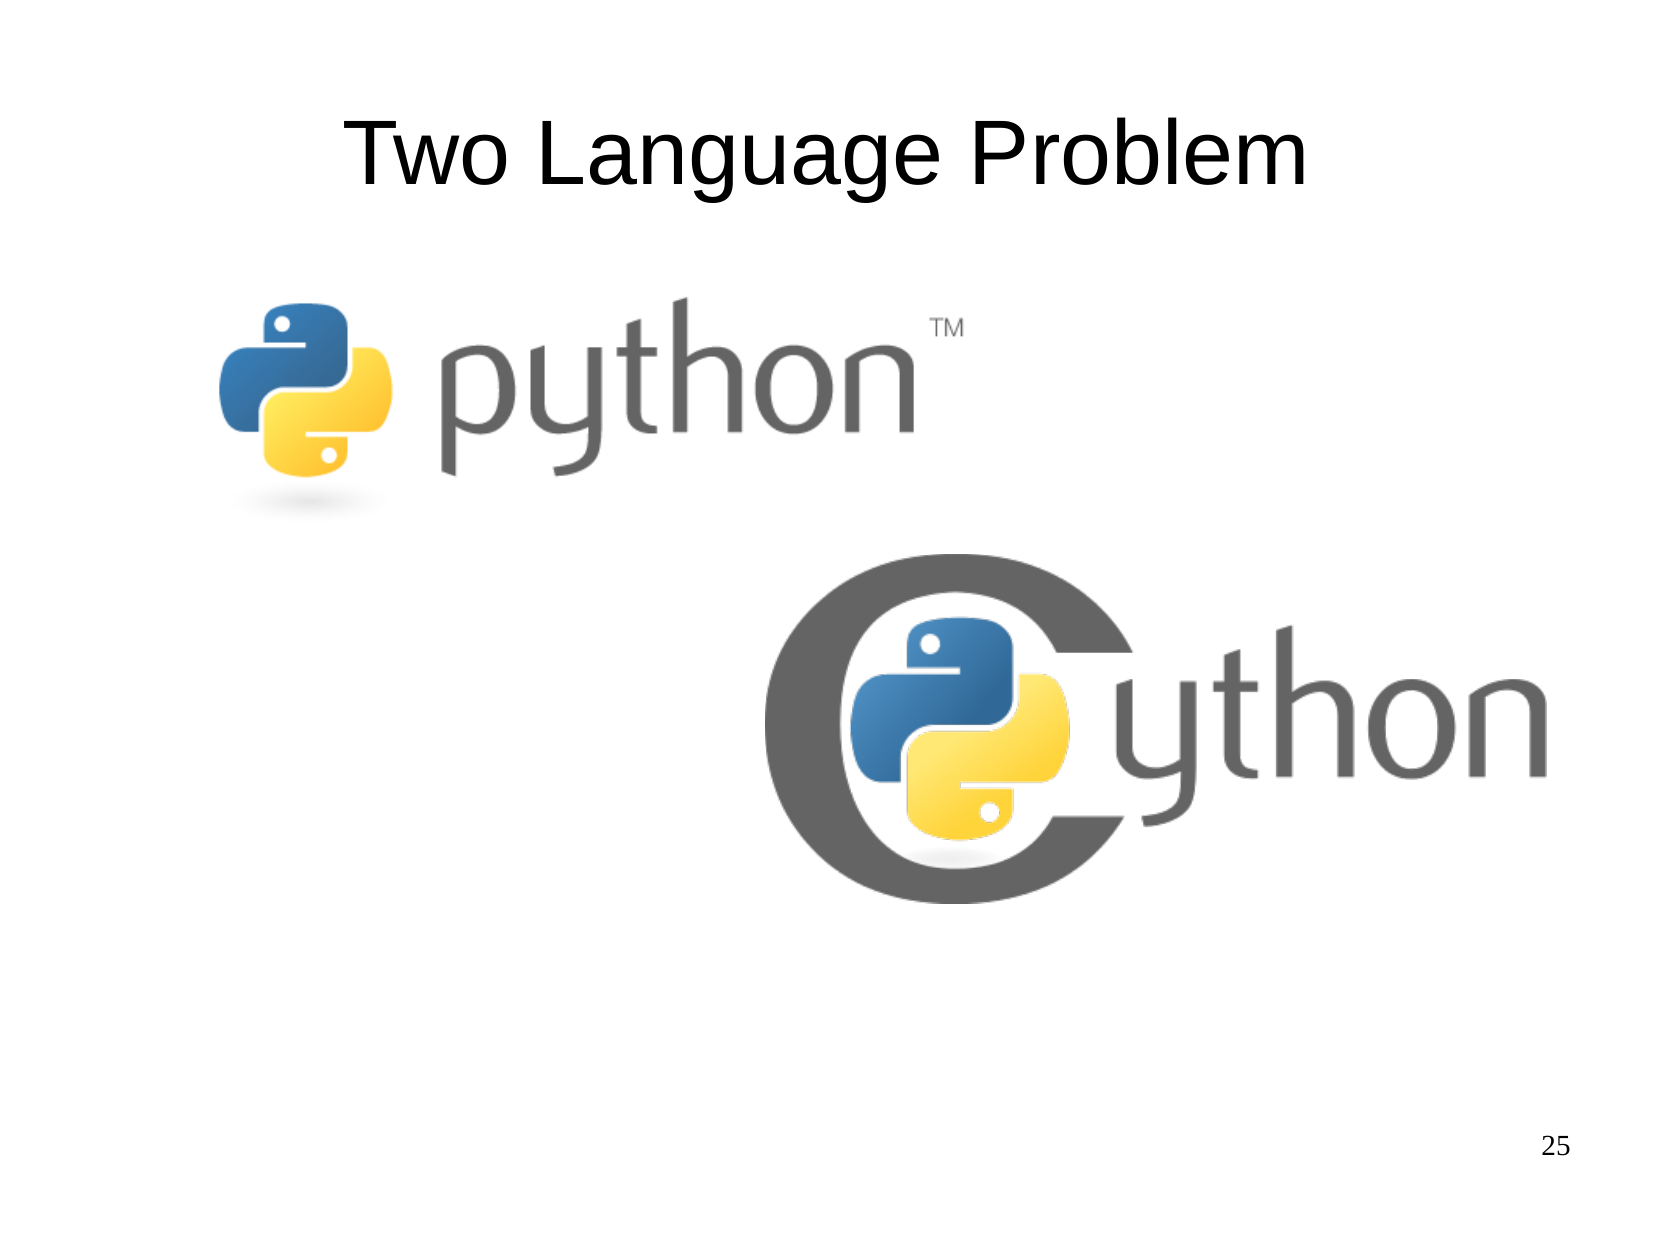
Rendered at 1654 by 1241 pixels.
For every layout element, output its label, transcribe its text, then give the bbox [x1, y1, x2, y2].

title Two Language Problem [82, 49, 1571, 257]
picture [96, 252, 1547, 904]
